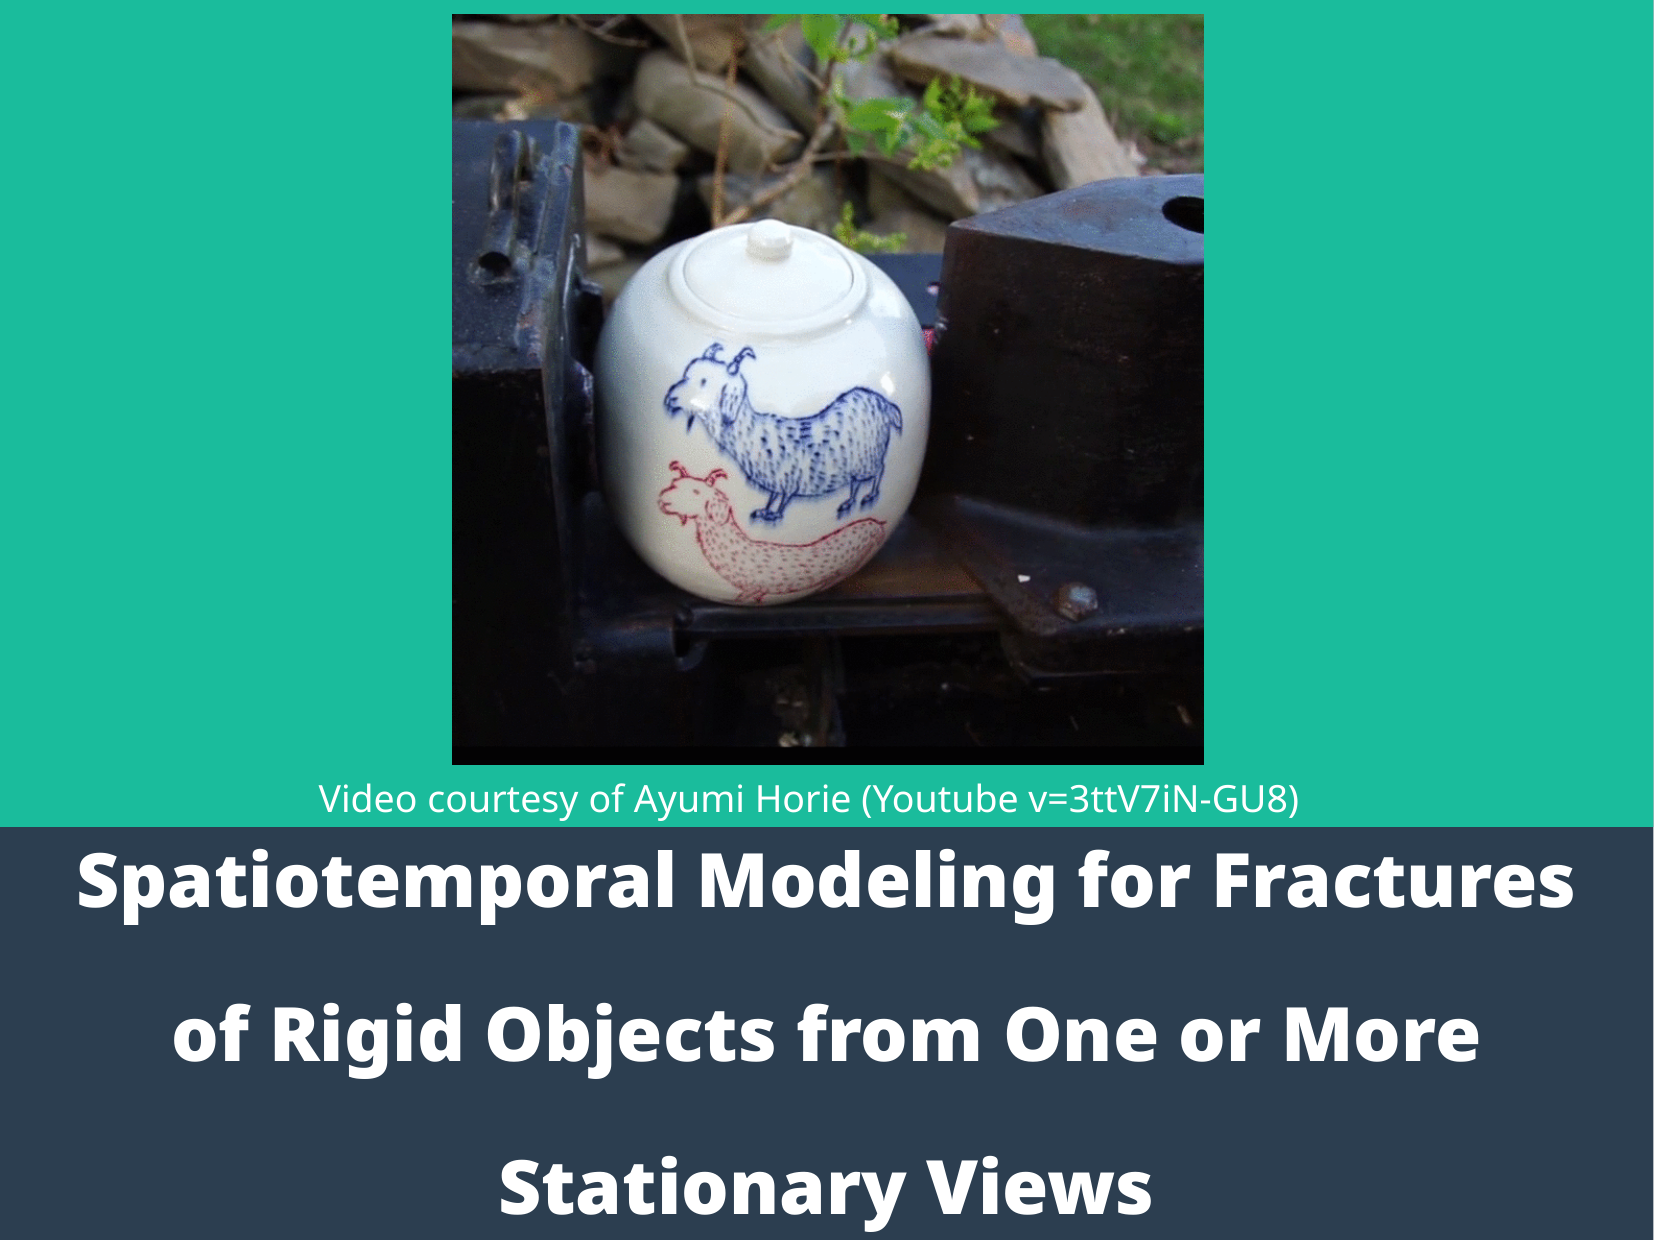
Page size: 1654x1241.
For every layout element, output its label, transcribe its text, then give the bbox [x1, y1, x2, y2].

title Spatiotemporal Modeling for Fractures of Rigid Objects from One or More Stationary Views [59, 810, 1595, 1203]
picture [452, 14, 1204, 765]
text_box Video courtesy of Ayumi Horie (Youtube v=3ttV7iN-GU8) [303, 765, 1396, 824]
